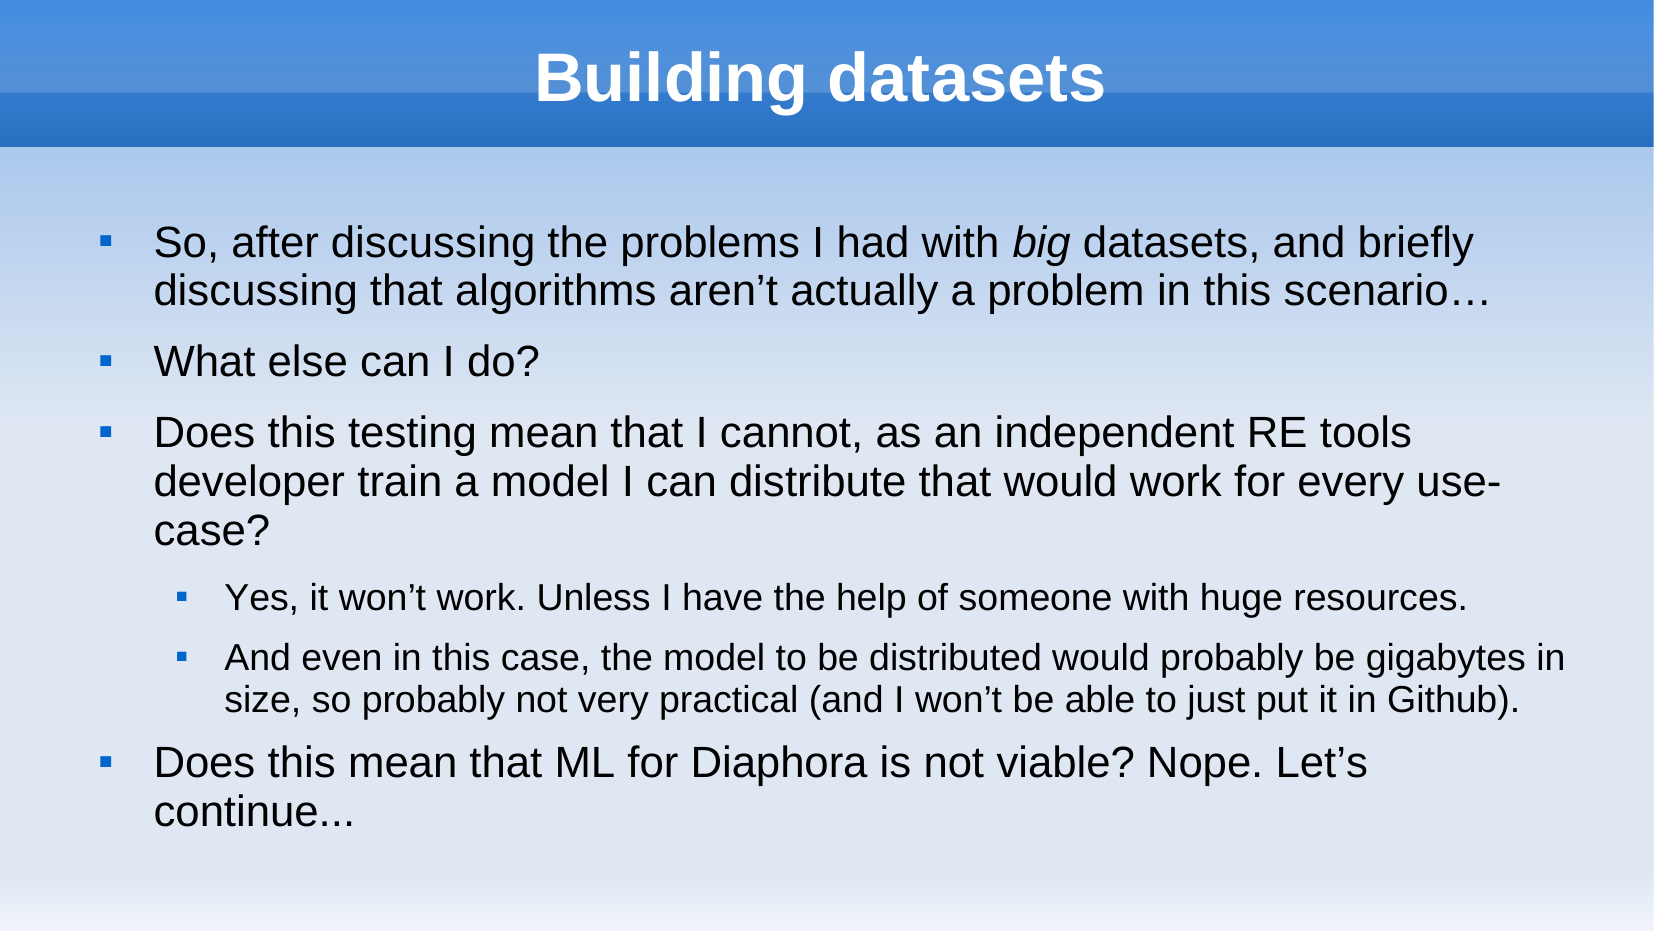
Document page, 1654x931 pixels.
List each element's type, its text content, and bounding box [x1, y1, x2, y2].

title Building datasets [76, 0, 1565, 156]
list So, after discussing the problems I had with big datasets, and briefly discussing that algorithms aren’t actually a problem in this scenario… What else can I do? Does this testing mean that I cannot, as an independent RE tools developer train a model I can distribute that would work for every use-case? Yes, it won’t work. Unless I have the help of someone with huge resources. And even in this case, the model to be distributed would probably be gigabytes in size, so probably not very practical (and I won’t be able to just put it in Github). Does this mean that ML for Diaphora is not viable? Nope. Let’s continue... [82, 217, 1571, 836]
picture [0, 0, 1654, 931]
